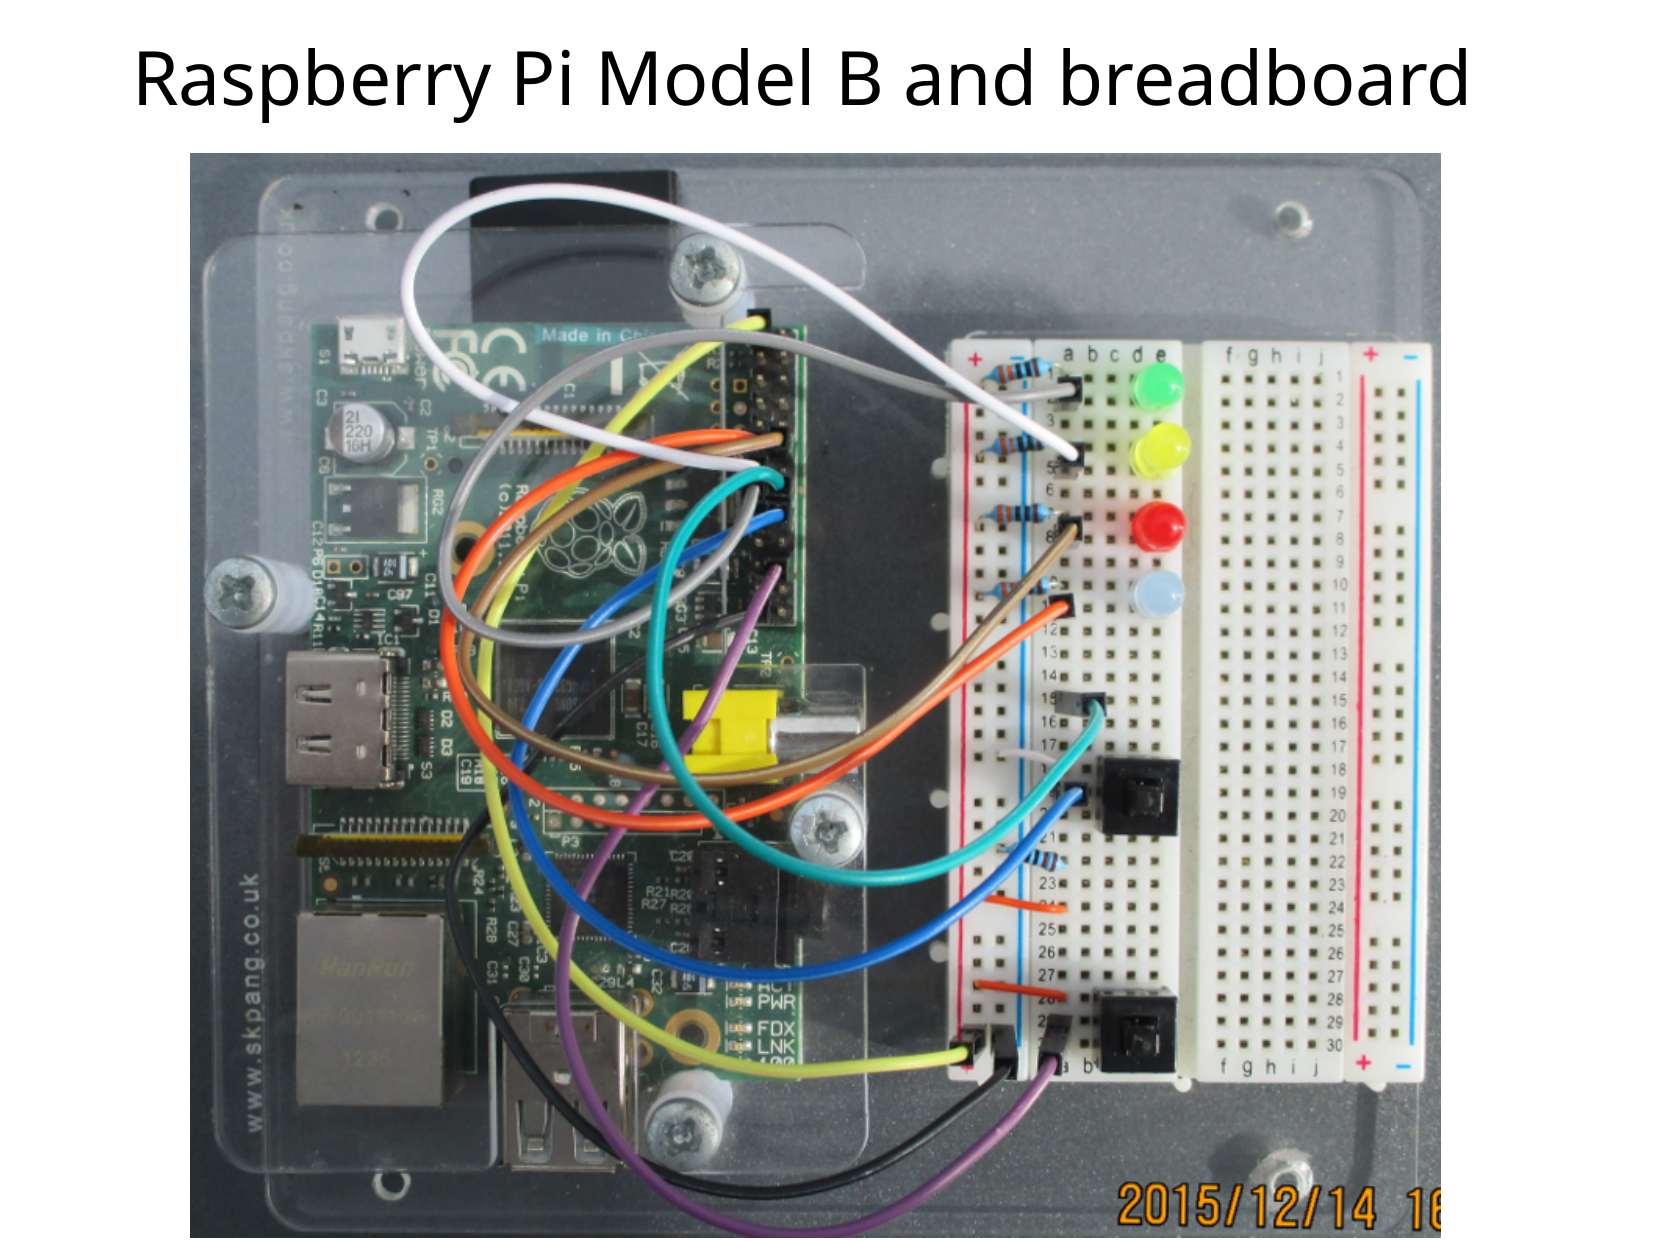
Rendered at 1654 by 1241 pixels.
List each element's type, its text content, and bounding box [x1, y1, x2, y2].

title Raspberry Pi Model B and breadboard [59, 35, 1548, 118]
picture [190, 153, 1441, 1238]
